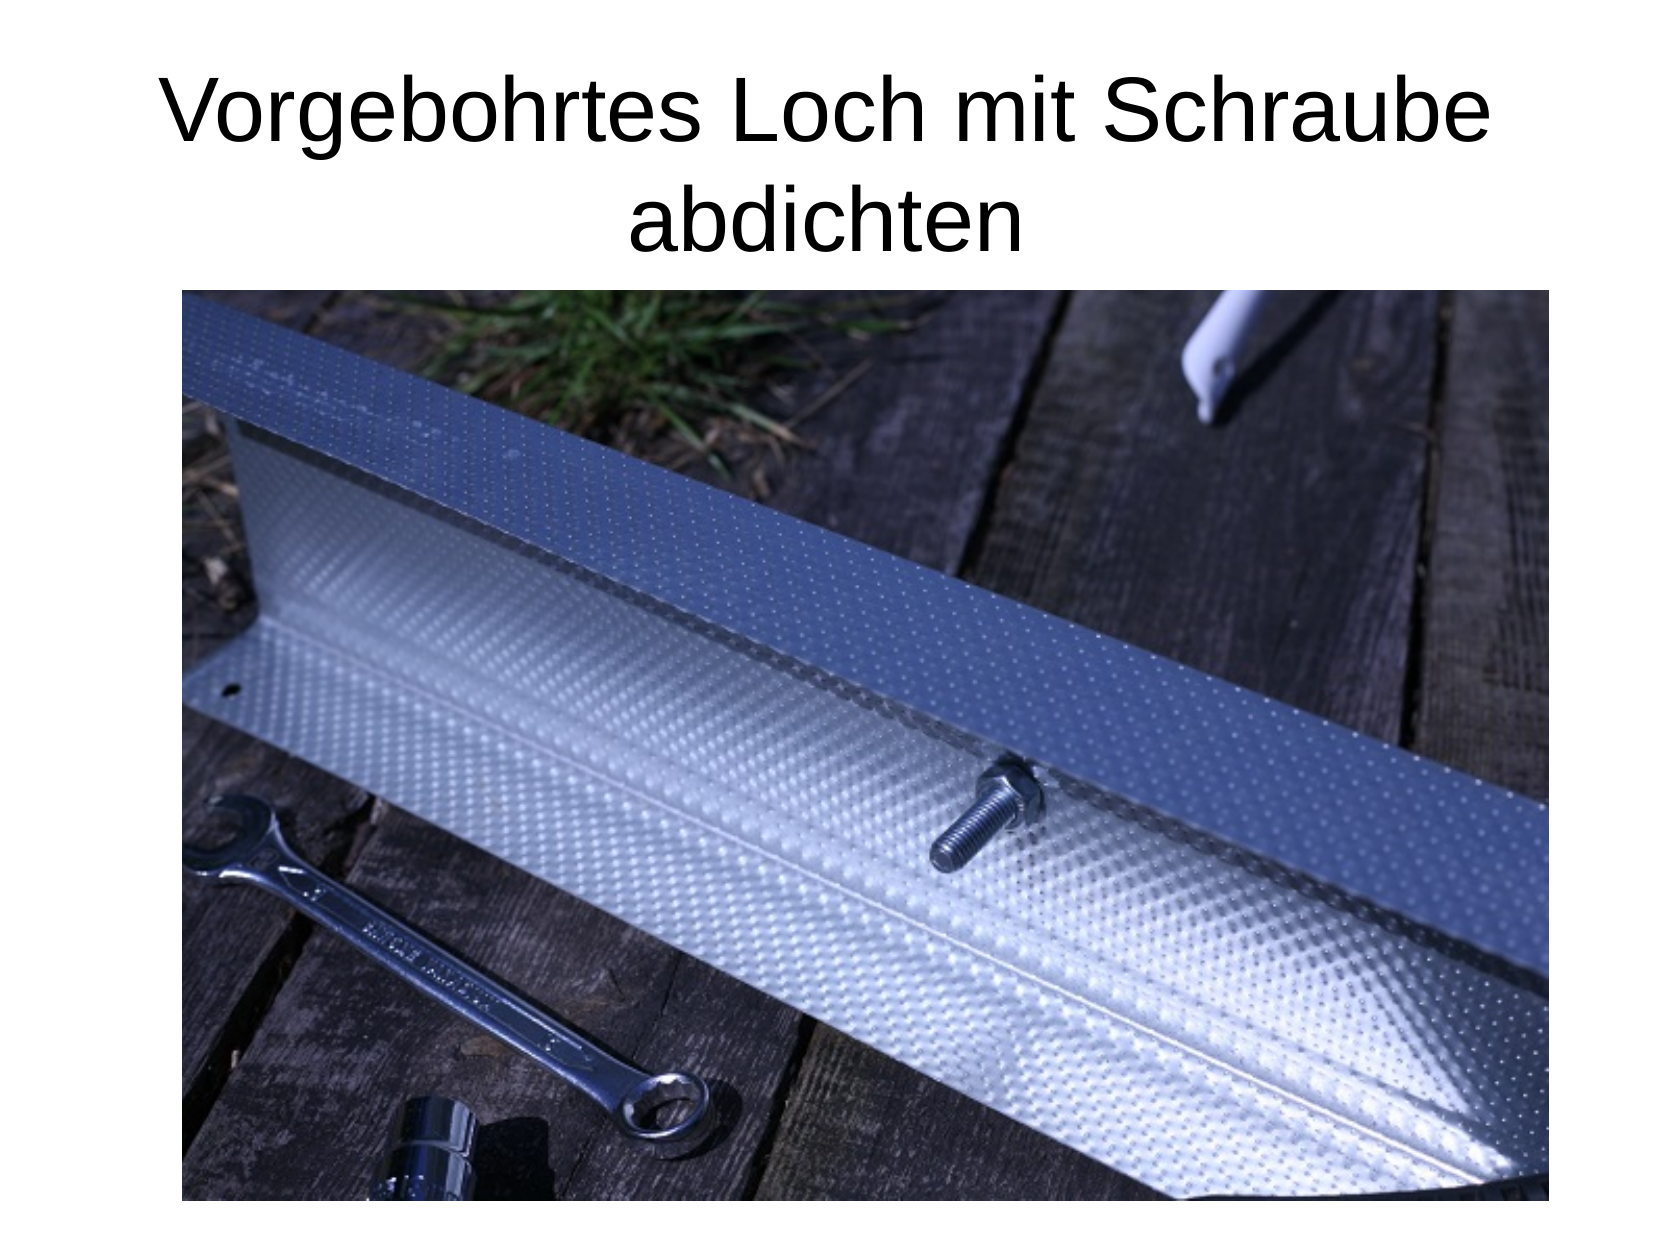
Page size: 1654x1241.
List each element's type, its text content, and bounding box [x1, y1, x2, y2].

title Vorgebohrtes Loch mit Schraube abdichten [82, 49, 1571, 257]
picture [182, 290, 1549, 1201]
